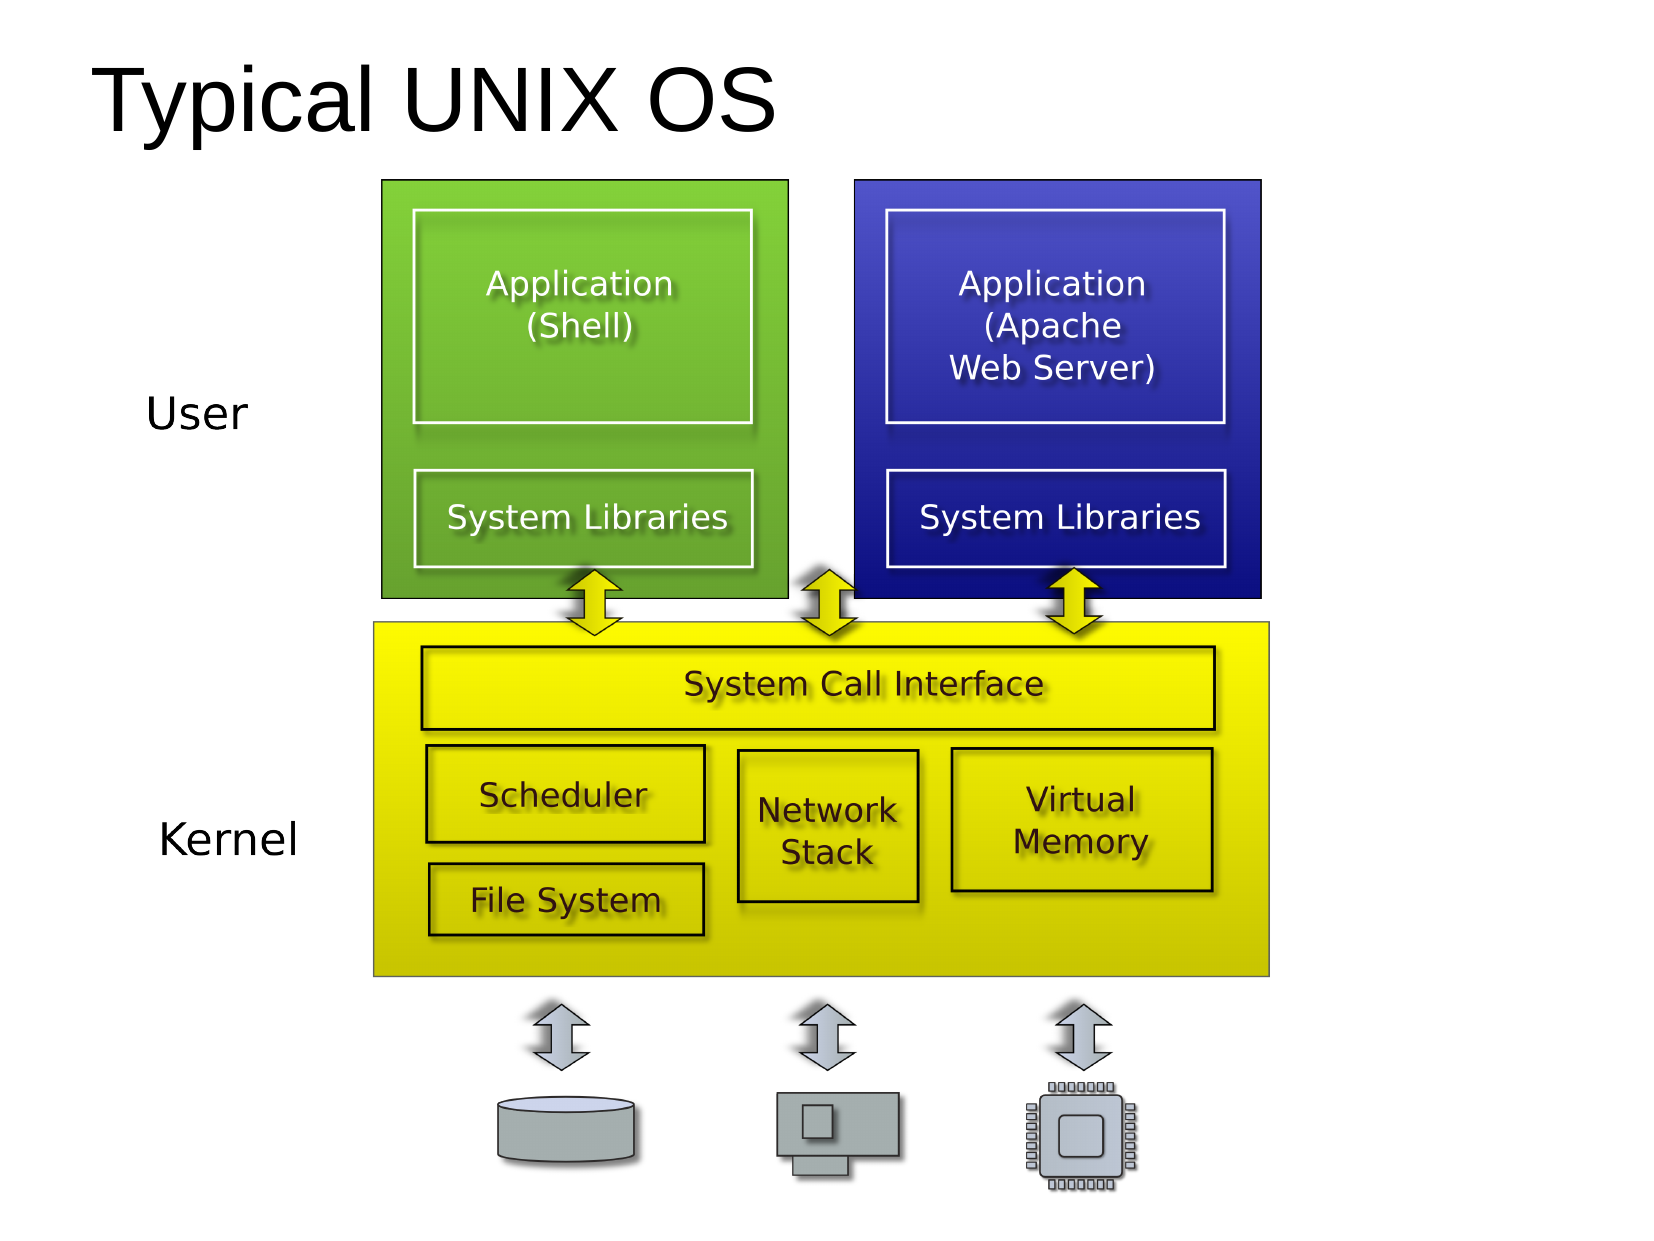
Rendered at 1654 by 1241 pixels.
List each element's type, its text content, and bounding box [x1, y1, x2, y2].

picture [149, 149, 1351, 1201]
title Typical UNIX OS [82, 48, 788, 152]
